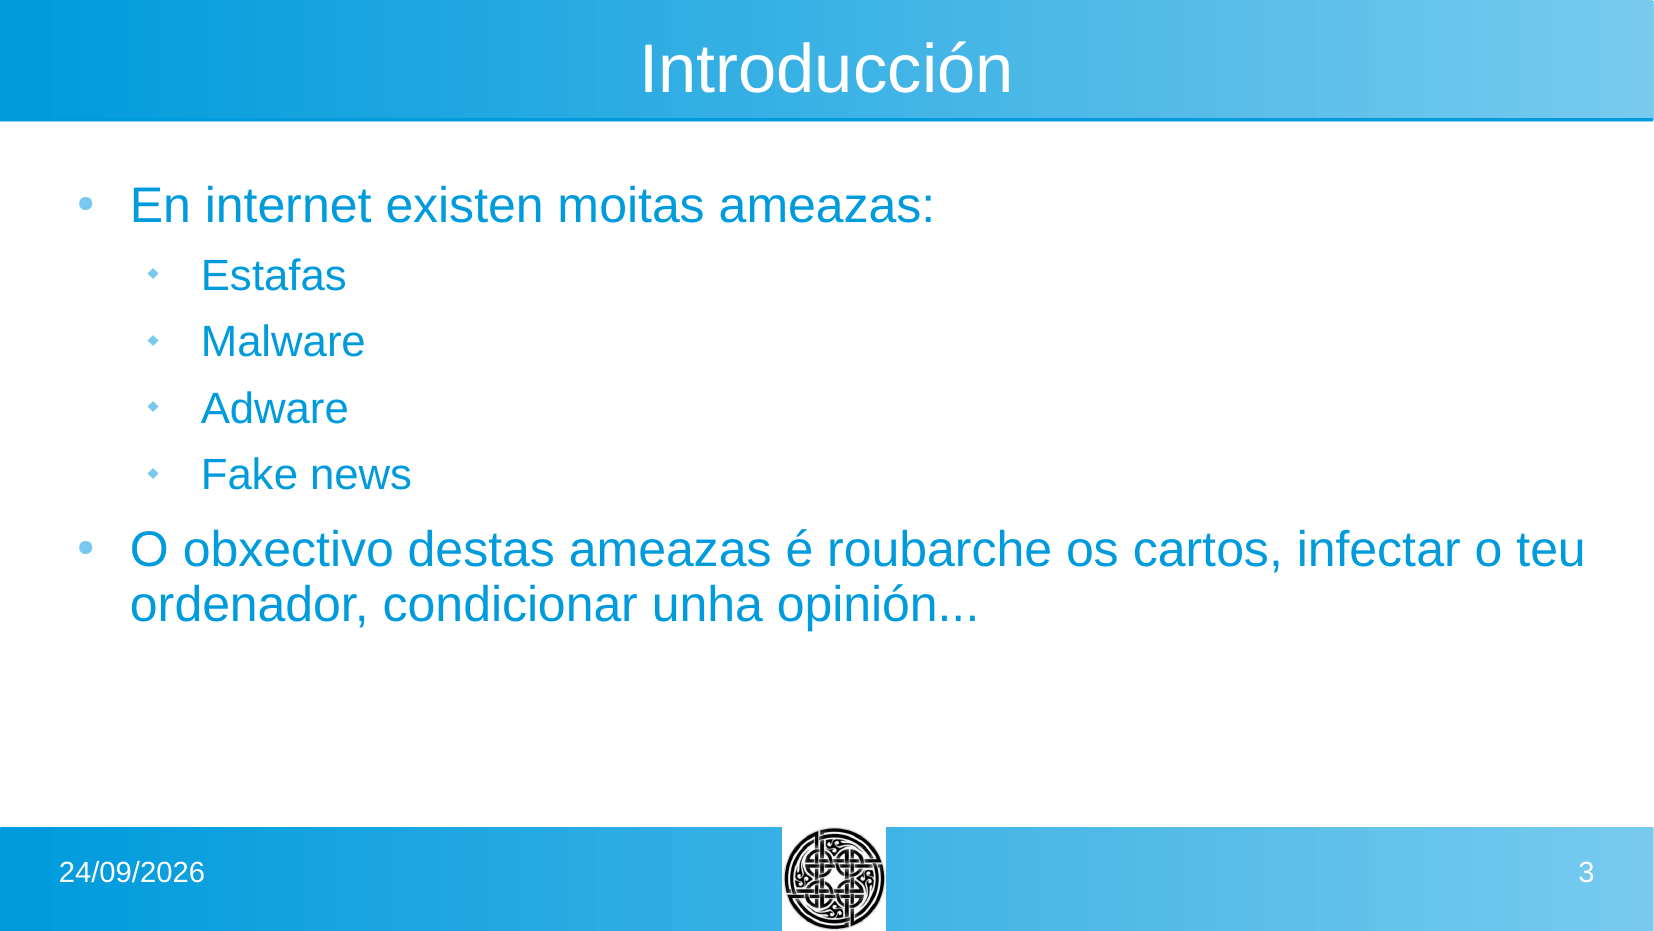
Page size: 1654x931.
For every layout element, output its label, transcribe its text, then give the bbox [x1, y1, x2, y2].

title Introducción [59, 29, 1595, 108]
picture [782, 826, 886, 931]
list En internet existen moitas ameazas: Estafas Malware Adware Fake news O obxectivo destas ameazas é roubarche os cartos, infectar o teu ordenador, condicionar unha opinión... [59, 177, 1595, 768]
